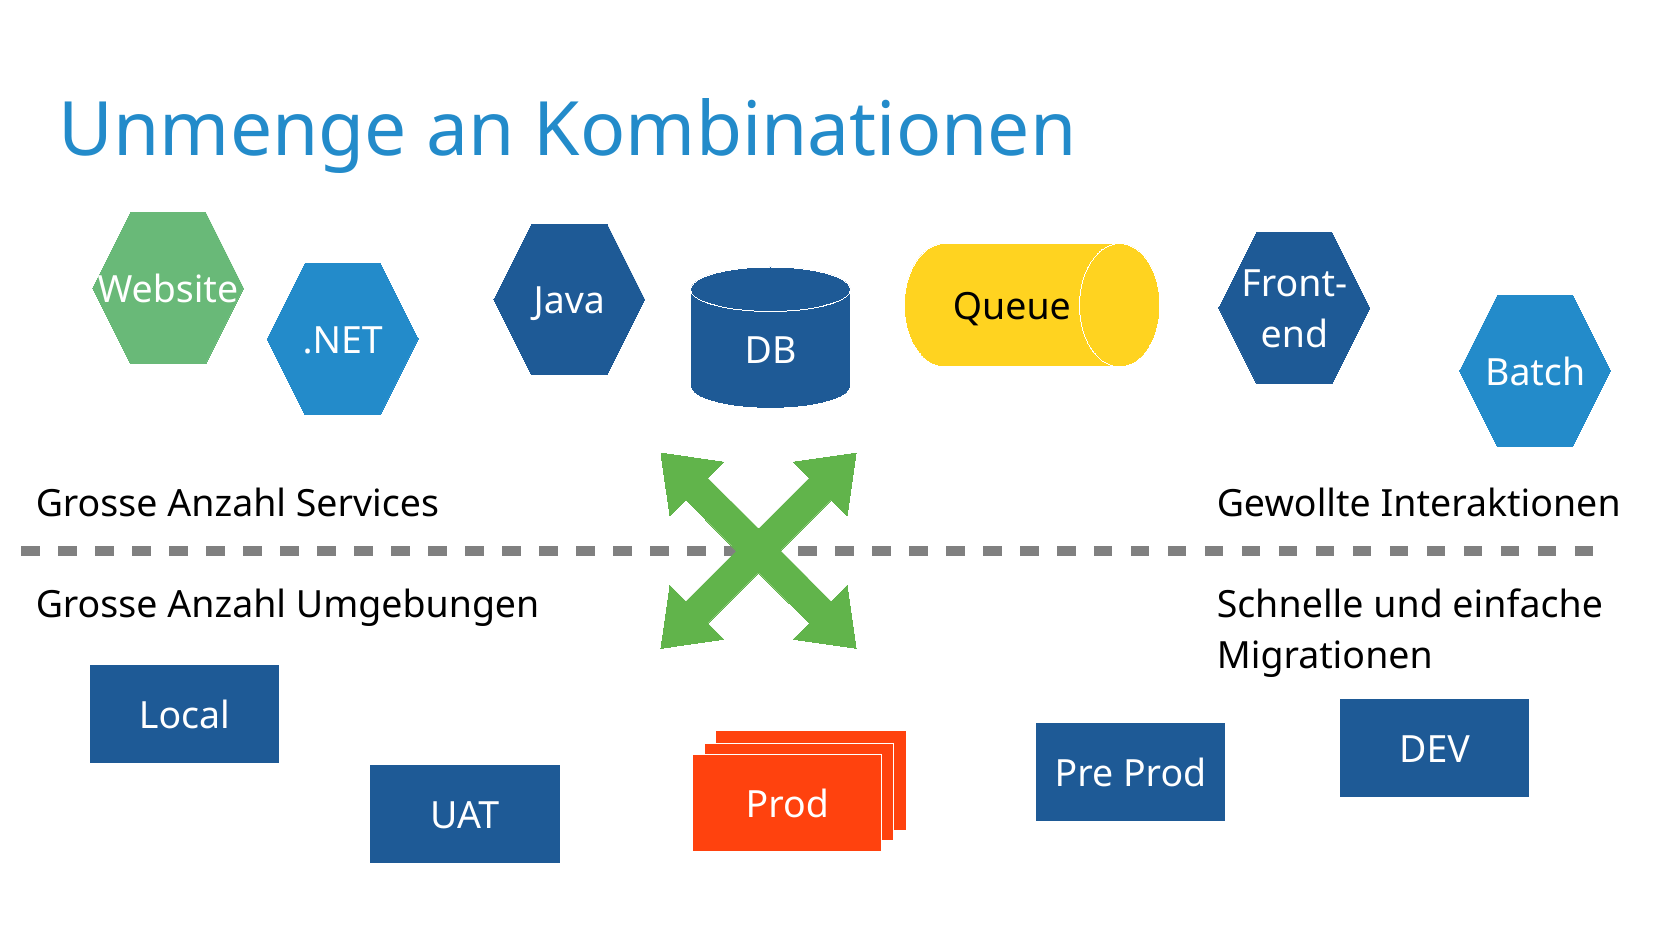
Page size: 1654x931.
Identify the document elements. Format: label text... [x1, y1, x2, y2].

text_box .NET [267, 263, 419, 415]
text_box Queue [904, 243, 1160, 367]
text_box Grosse Anzahl Services [29, 476, 434, 527]
text_box Gewollte Interaktionen [1211, 476, 1597, 527]
text_box [660, 453, 857, 649]
text_box Prod [704, 743, 894, 841]
text_box Website [92, 212, 244, 364]
text_box DB [690, 266, 851, 409]
text_box UAT [370, 765, 560, 863]
text_box Front- end [1218, 232, 1370, 384]
text_box Grosse Anzahl Umgebungen [29, 577, 515, 627]
text_box Prod [716, 731, 906, 830]
list [59, 236, 1595, 768]
text_box DEV [1340, 699, 1529, 797]
text_box Batch [1459, 295, 1611, 447]
text_box Schnelle und einfache Migrationen [1211, 577, 1599, 677]
text_box Prod [692, 754, 882, 852]
text_box Pre Prod [1036, 723, 1225, 821]
text_box Java [493, 224, 645, 375]
text_box Local [90, 665, 279, 763]
title Unmenge an Kombinationen [59, 59, 1595, 178]
